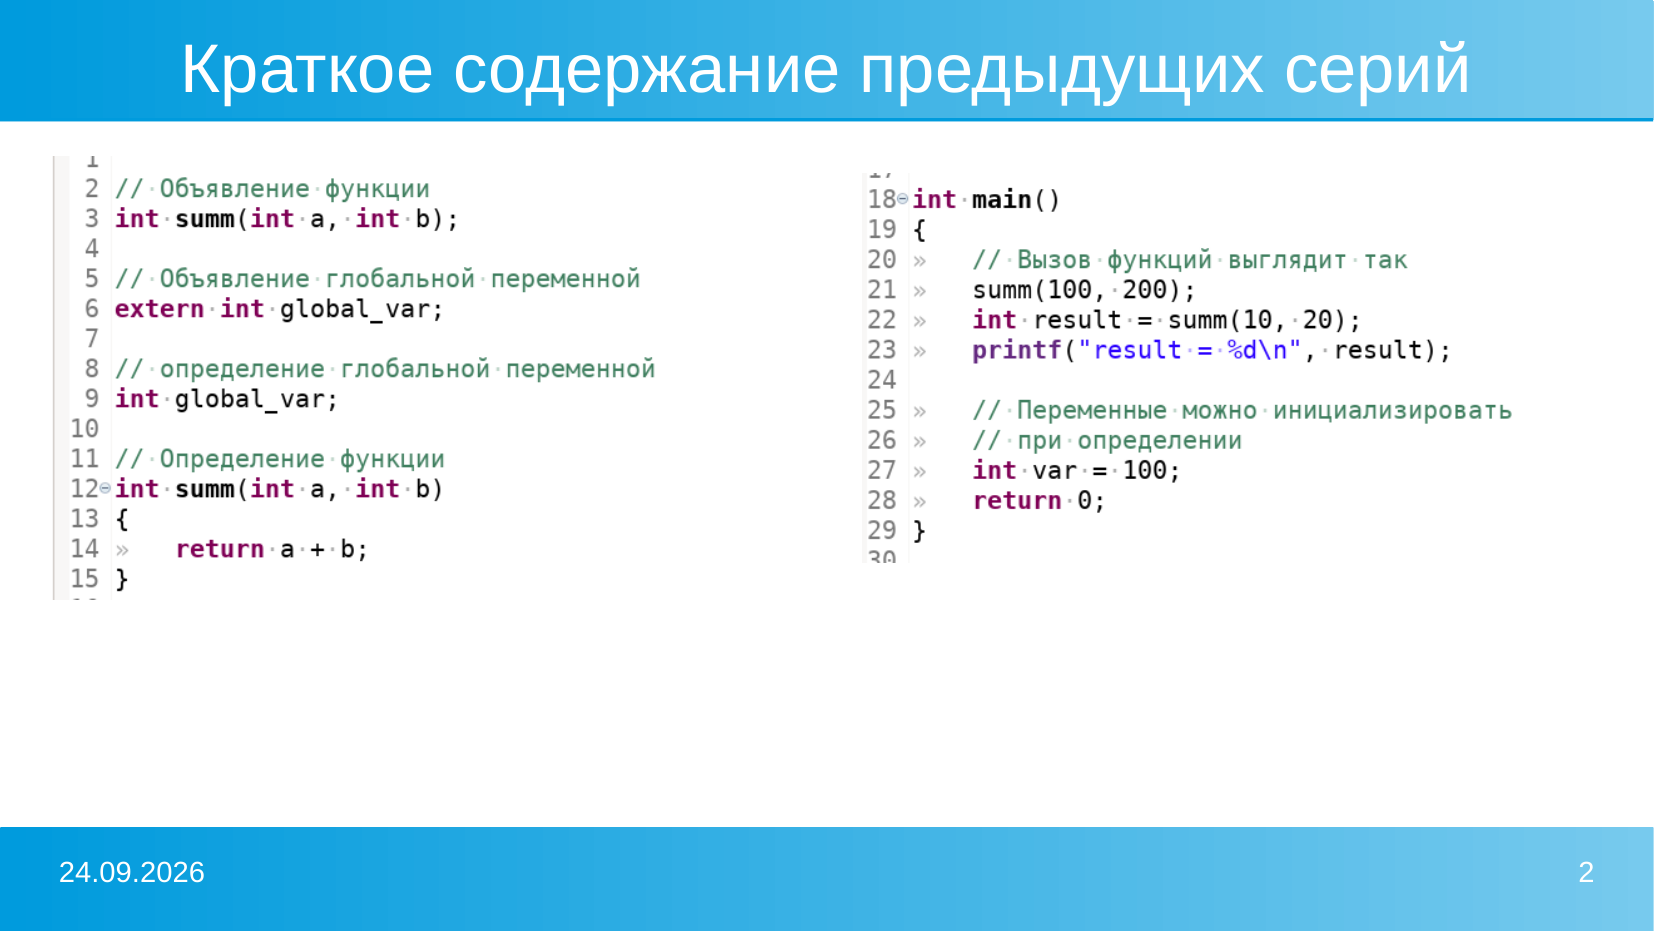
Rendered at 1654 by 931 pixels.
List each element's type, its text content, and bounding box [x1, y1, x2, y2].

picture [862, 173, 1557, 563]
title Краткое содержание предыдущих серий [59, 29, 1595, 108]
picture [52, 156, 676, 601]
